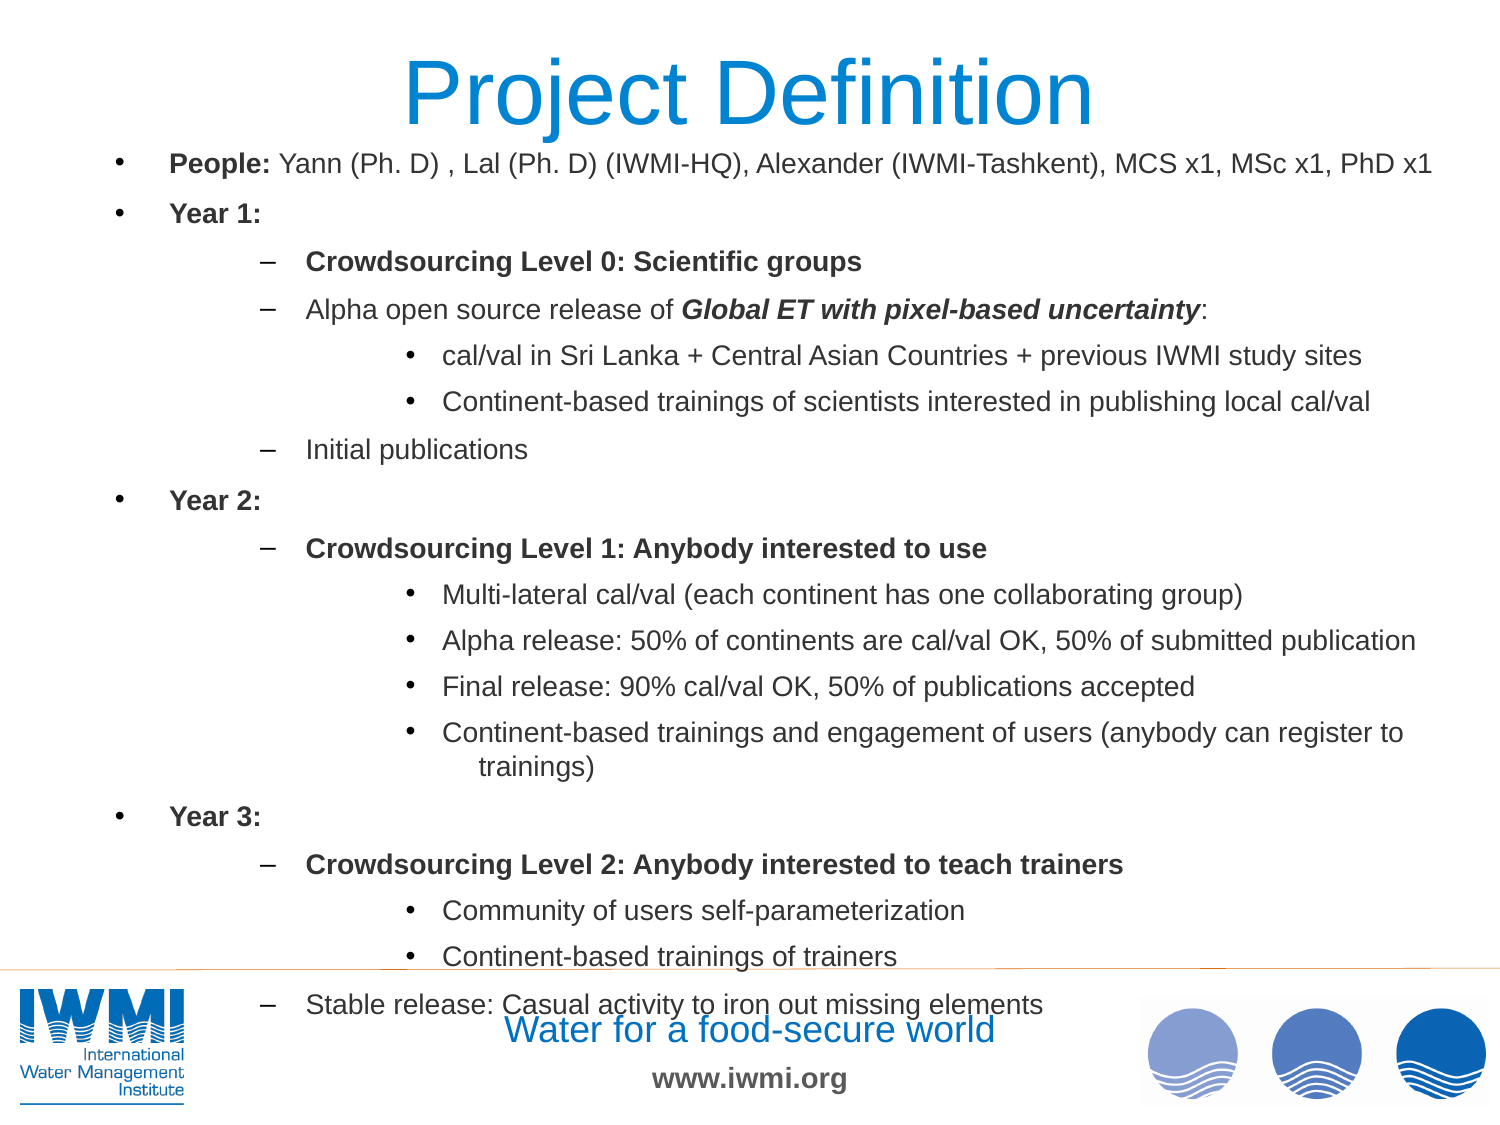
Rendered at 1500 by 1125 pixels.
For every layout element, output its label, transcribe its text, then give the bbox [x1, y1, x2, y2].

picture [20, 989, 184, 1105]
title Project Definition [75, 24, 1426, 150]
list People: Yann (Ph. D) , Lal (Ph. D) (IWMI-HQ), Alexander (IWMI-Tashkent), MCS x1, MSc x1, PhD x1 Year 1: Crowdsourcing Level 0: Scientific groups Alpha open source release of Global ET with pixel-based uncertainty: cal/val in Sri Lanka + Central Asian Countries + previous IWMI study sites Continent-based trainings of scientists interested in publishing local cal/val Initial publications Year 2: Crowdsourcing Level 1: Anybody interested to use Multi-lateral cal/val (each continent has one collaborating group) Alpha release: 50% of continents are cal/val OK, 50% of submitted publication Final release: 90% cal/val OK, 50% of publications accepted Continent-based trainings and engagement of users (anybody can register to trainings) Year 3: Crowdsourcing Level 2: Anybody interested to teach trainers Community of users self-parameterization Continent-based trainings of trainers Stable release: Casual activity to iron out missing elements [99, 137, 1450, 1100]
